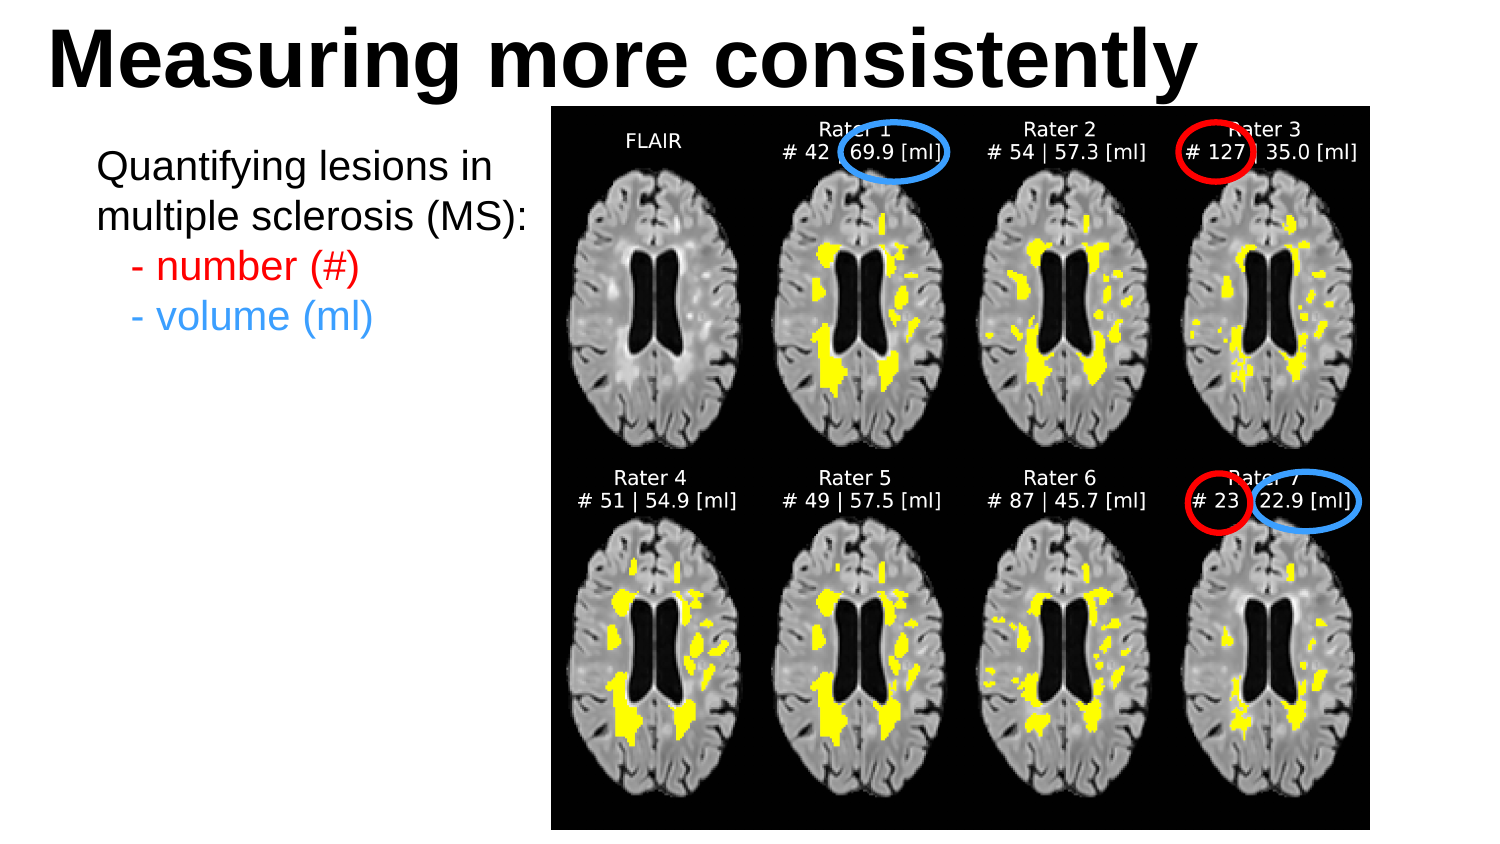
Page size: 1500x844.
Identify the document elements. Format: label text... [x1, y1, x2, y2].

text_box Quantifying lesions in multiple sclerosis (MS): - number (#) - volume (ml) [67, 128, 568, 349]
picture [551, 106, 1370, 830]
list Measuring more consistently [47, 4, 1442, 169]
